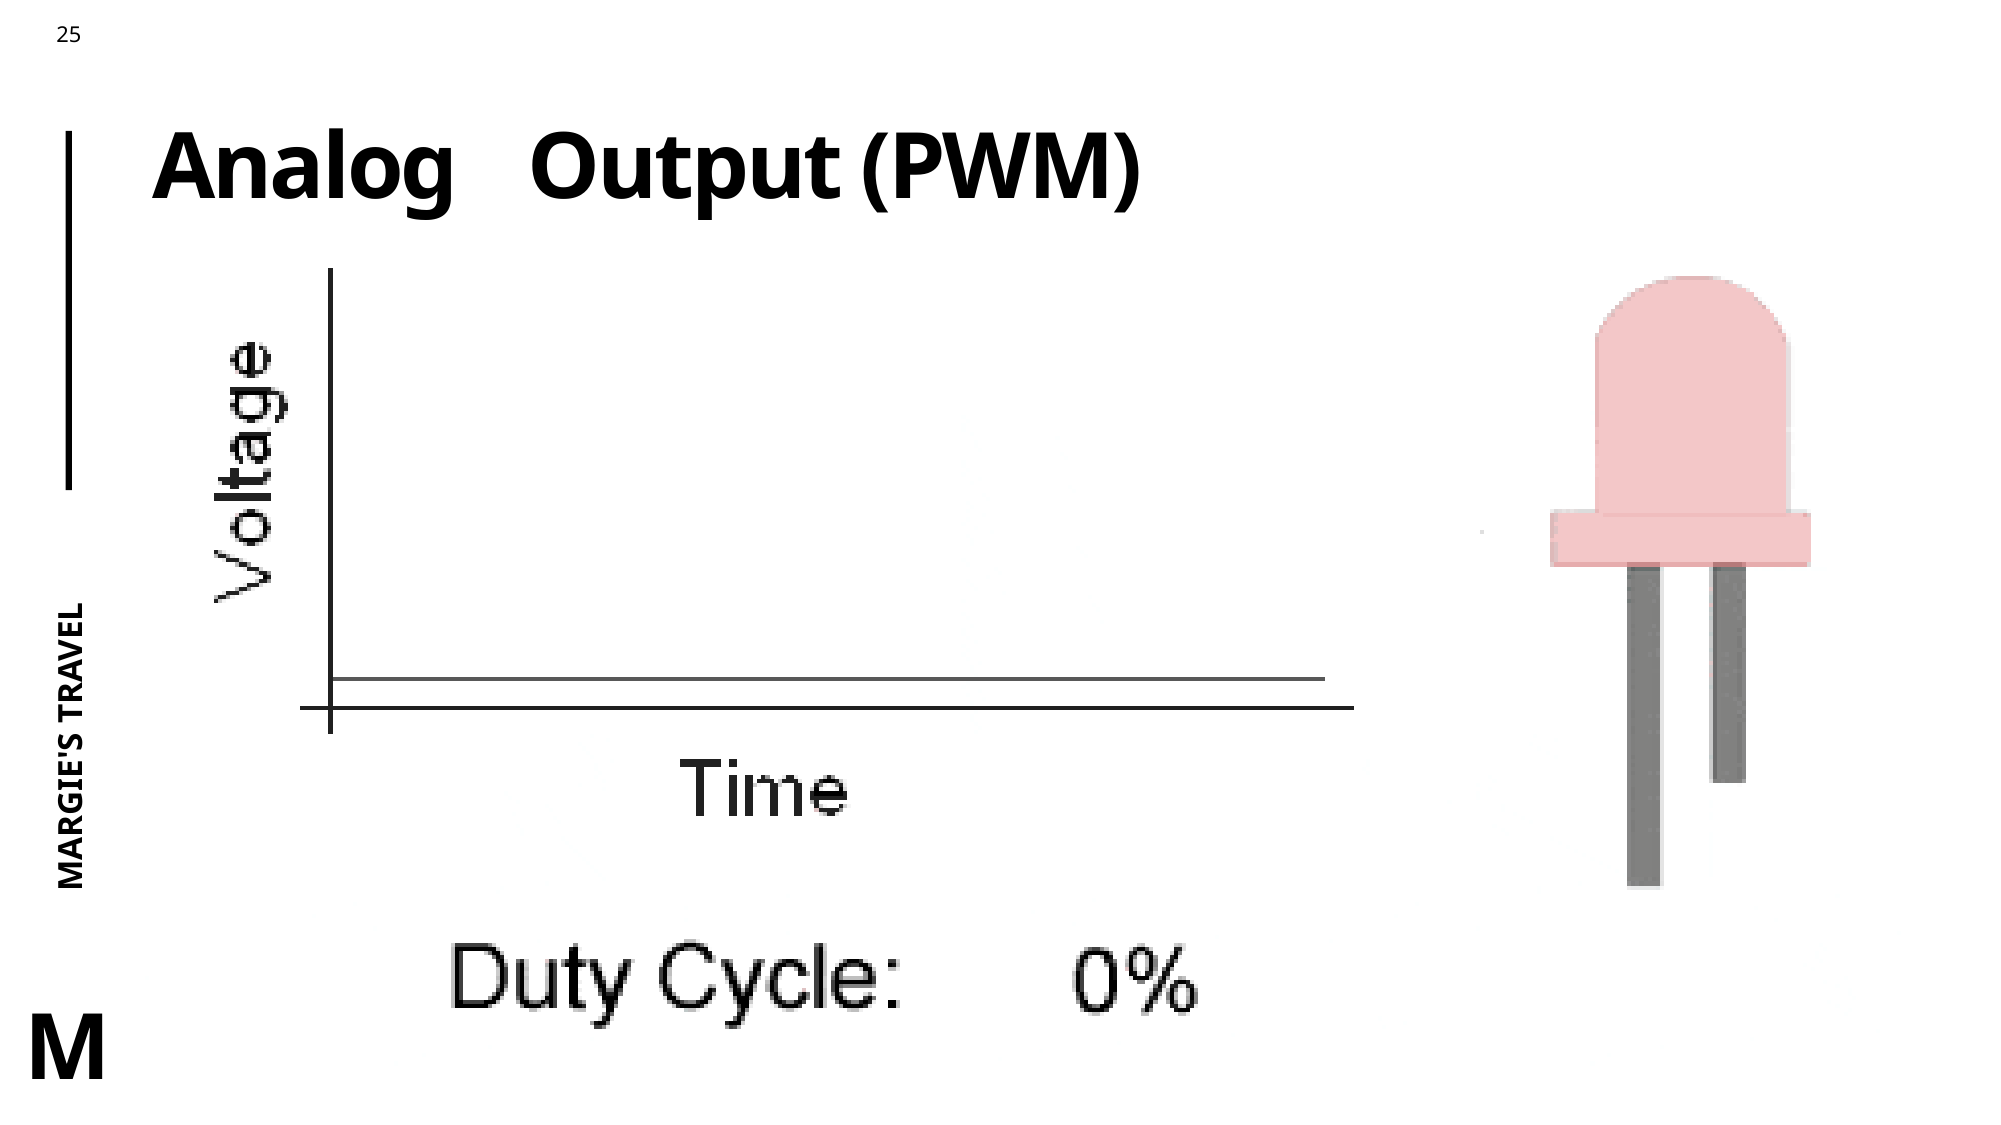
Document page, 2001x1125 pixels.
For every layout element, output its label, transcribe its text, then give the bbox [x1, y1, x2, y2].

picture [114, 248, 1934, 1066]
title Analog Output (PWM) [137, 59, 1863, 248]
